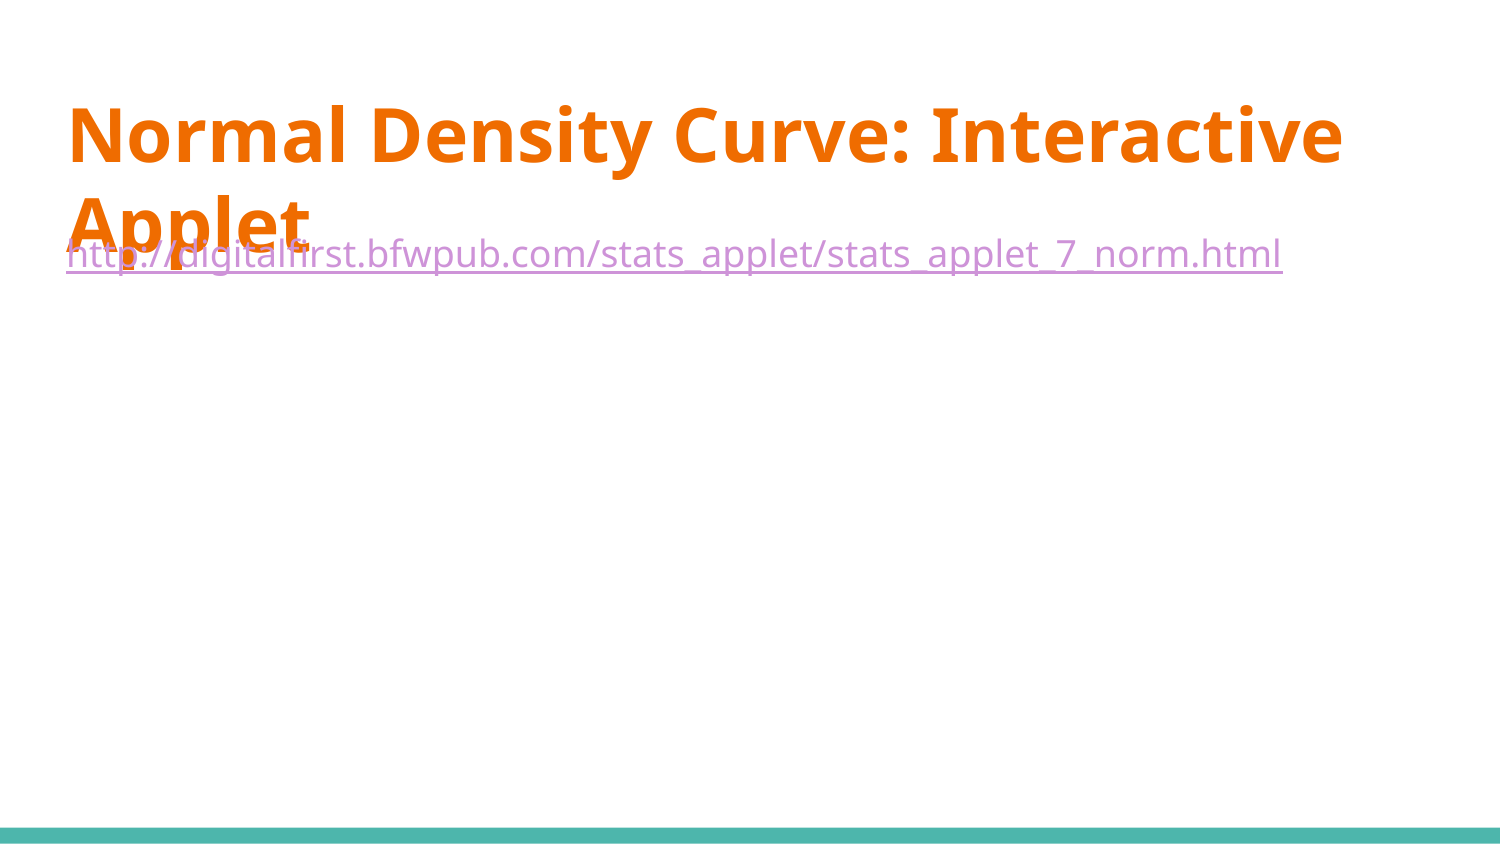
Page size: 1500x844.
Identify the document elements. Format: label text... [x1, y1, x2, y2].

title Normal Density Curve: Interactive Applet [51, 72, 1449, 189]
list http://digitalfirst.bfwpub.com/stats_applet/stats_applet_7_norm.html [51, 207, 1449, 750]
